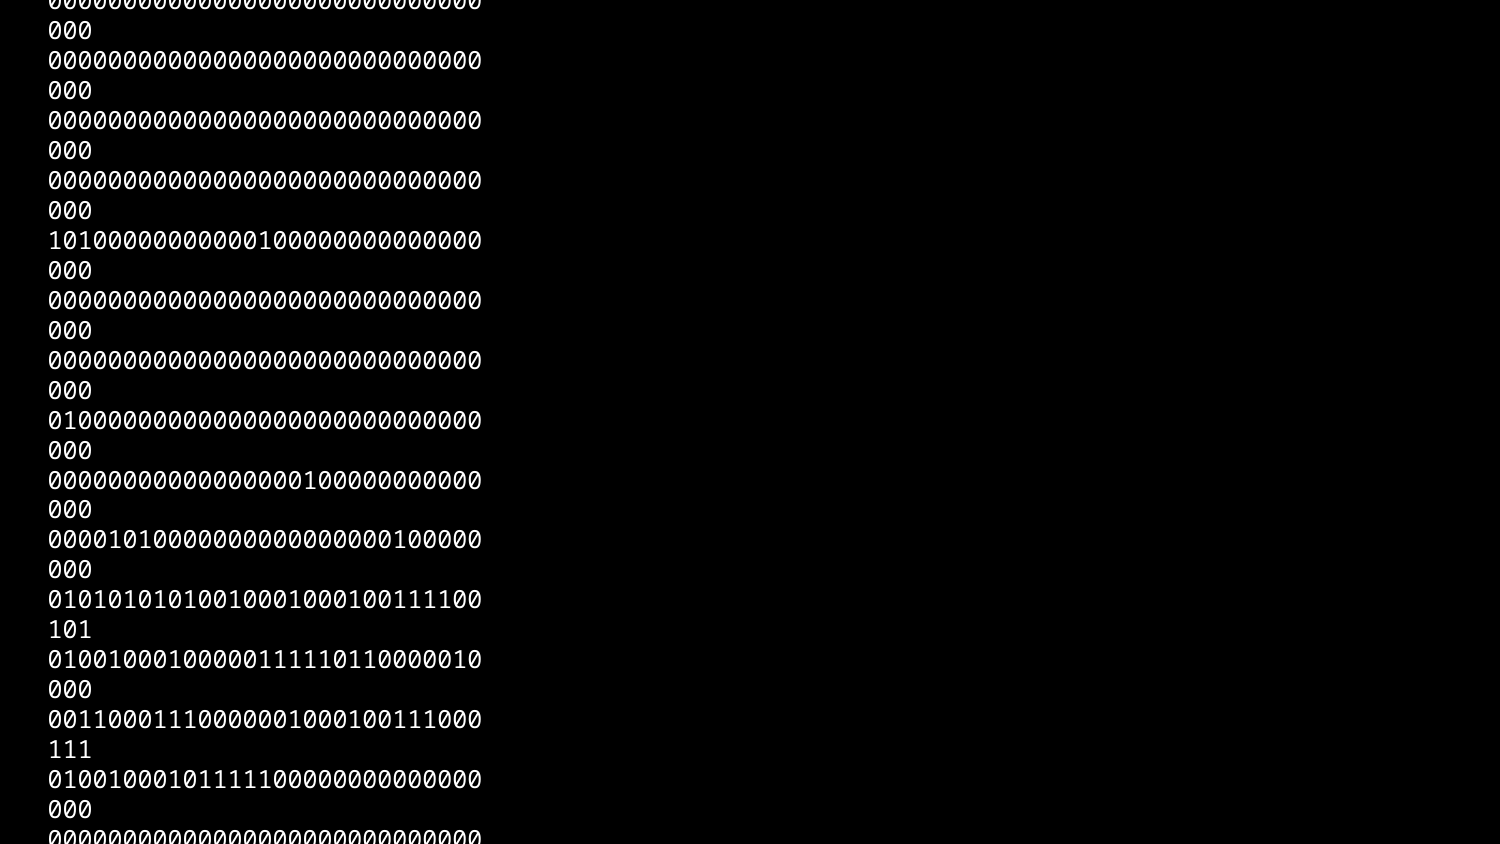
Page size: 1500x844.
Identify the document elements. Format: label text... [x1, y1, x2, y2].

list 01111111010001010100110001000110 00000010000000010000000100000000 00000000000000000000000000000000 00000000000000000000000000000000 00000001000000000011111000000000 00000001000000000000000000000000 00000000000000000000000000000000 00000000000000000000000000000000 00000000000000000000000000000000 00000000000000000000000000000000 10100000000000100000000000000000 00000000000000000000000000000000 00000000000000000000000000000000 01000000000000000000000000000000 00000000000000000100000000000000 00001010000000000000000100000000 01010101010010001000100111100101 01001000100000111110110000010000 00110001110000001000100111000111 01001000101111100000000000000000 00000000000000000000000000000000 00000000000000001011000000000000 11101000000000000000000000000000 00000000010010001011111100000000 00000000000000000000000000000000 00000000000000000000000001001000 ... [32, 9, 510, 830]
